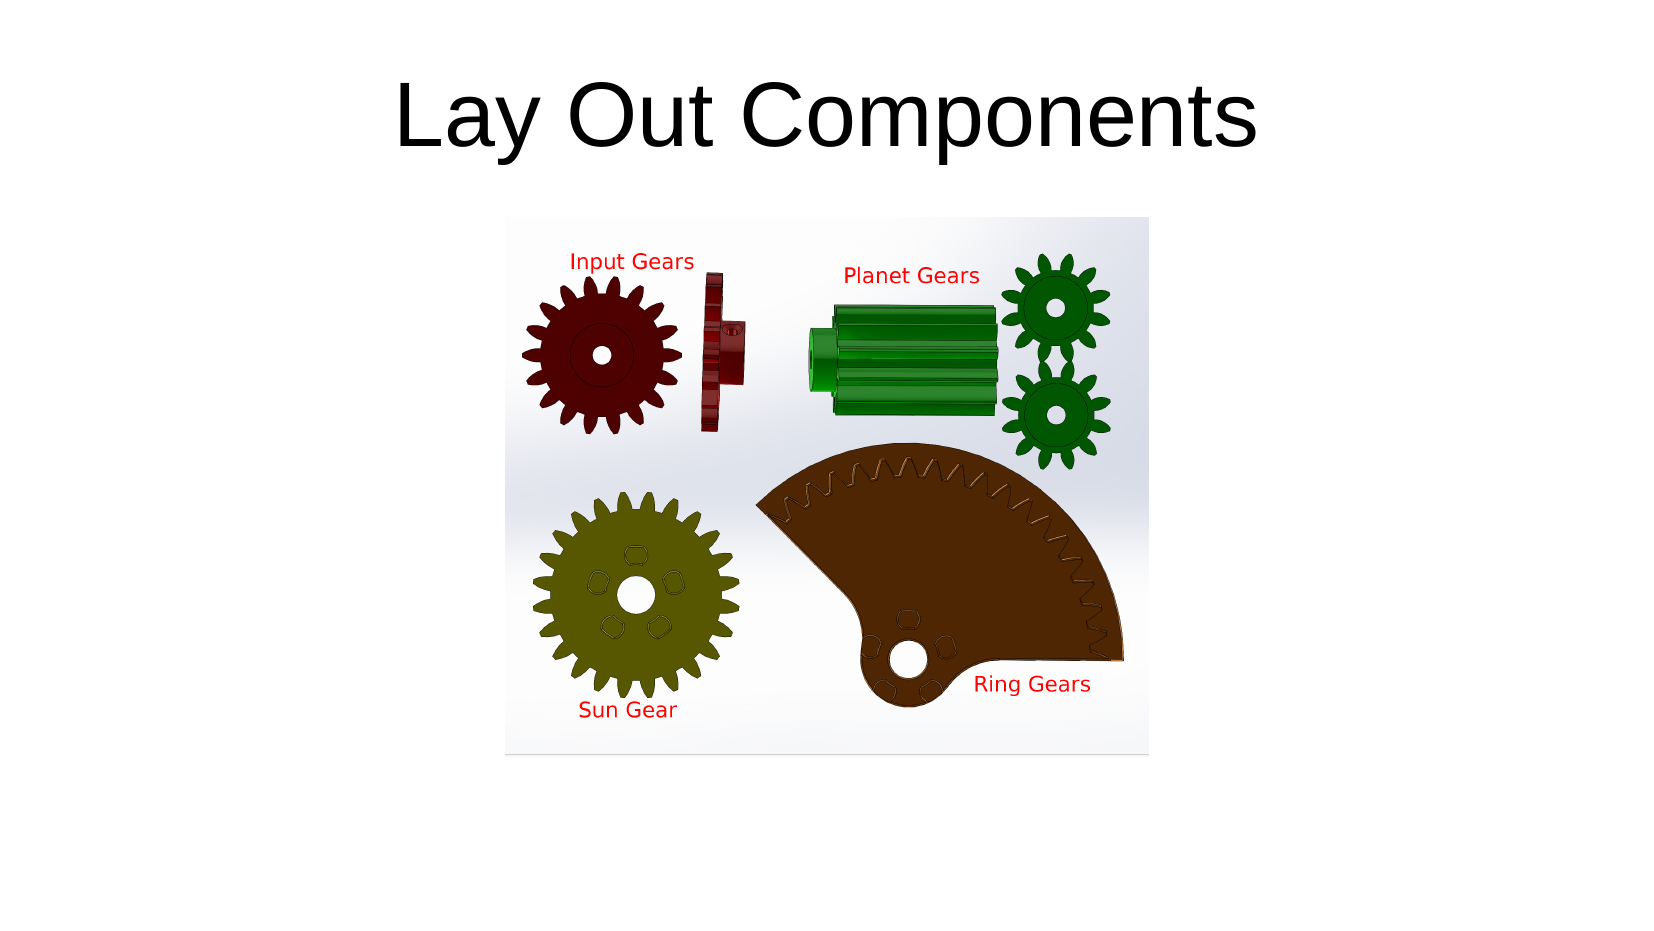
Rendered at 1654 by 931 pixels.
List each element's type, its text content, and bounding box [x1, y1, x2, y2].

title Lay Out Components [82, 37, 1571, 193]
picture [505, 217, 1149, 758]
